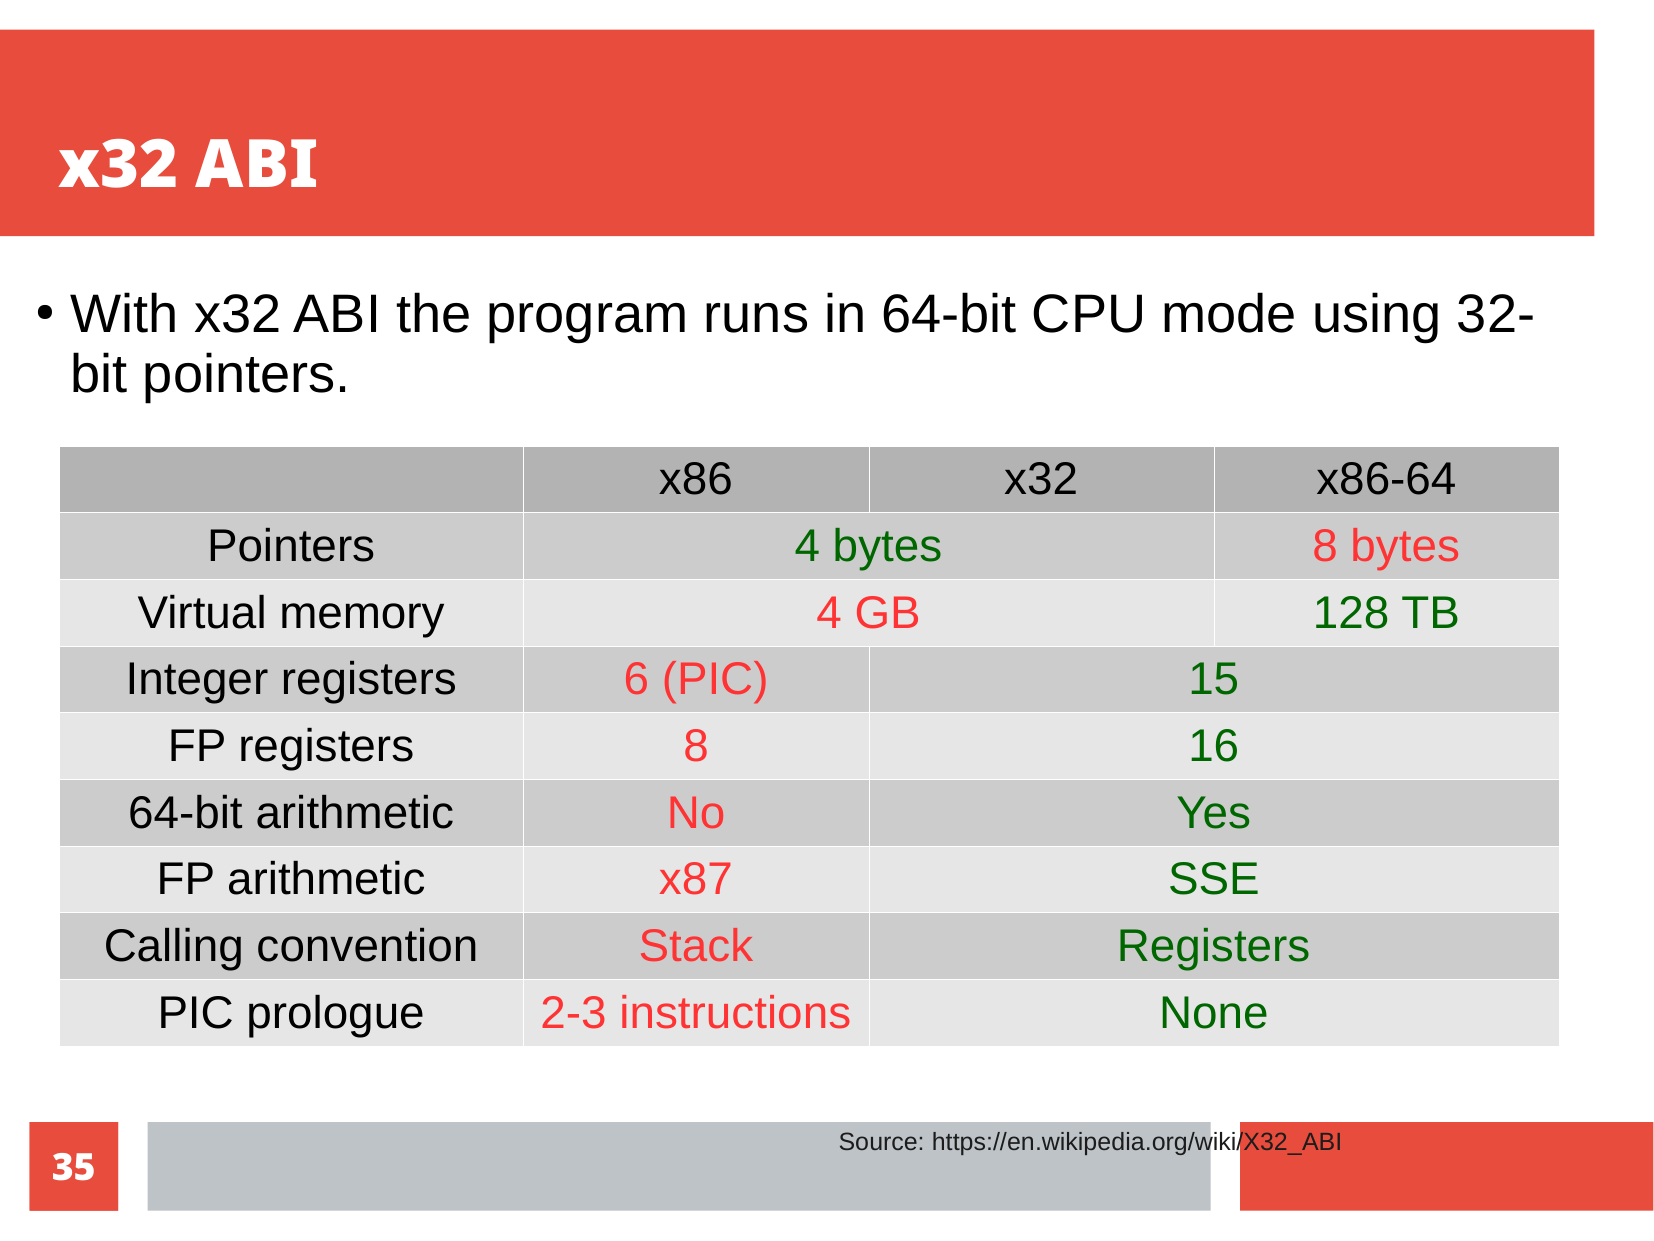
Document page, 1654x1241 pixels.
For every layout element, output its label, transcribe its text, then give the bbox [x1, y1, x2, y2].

table_header x86-64 [1215, 447, 1559, 512]
table_cell Virtual memory [60, 580, 523, 646]
table_cell Calling convention [60, 913, 523, 979]
table_cell Yes [870, 780, 1559, 846]
table_cell 4 GB [524, 580, 1214, 646]
table_cell 128 TB [1215, 580, 1559, 646]
table_cell 2-3 instructions [524, 980, 869, 1046]
table_cell Registers [870, 913, 1559, 979]
title x32 ABI [59, 59, 1595, 207]
table_cell 8 bytes [1215, 513, 1559, 579]
table_cell 4 bytes [524, 513, 1214, 579]
table_cell 16 [870, 713, 1559, 779]
table_header [60, 447, 523, 512]
table_cell Integer registers [60, 647, 523, 712]
table_cell None [870, 980, 1559, 1046]
table_cell FP registers [60, 713, 523, 779]
table_cell x87 [524, 847, 869, 912]
table_cell PIC prologue [60, 980, 523, 1046]
table_cell SSE [870, 847, 1559, 912]
table_cell FP arithmetic [60, 847, 523, 912]
table_header x86 [524, 447, 869, 512]
table_cell 8 [524, 713, 869, 779]
table_cell No [524, 780, 869, 846]
text_box With x32 ABI the program runs in 64-bit CPU mode using 32-bit pointers. [35, 283, 1560, 709]
table_cell 6 (PIC) [524, 647, 869, 712]
table_header x32 [870, 447, 1214, 512]
table_cell Pointers [60, 513, 523, 579]
table_cell 64-bit arithmetic [60, 780, 523, 846]
table_cell Stack [524, 913, 869, 979]
table_cell 15 [870, 647, 1559, 712]
text_box Source: https://en.wikipedia.org/wiki/X32_ABI [838, 1127, 1619, 1235]
